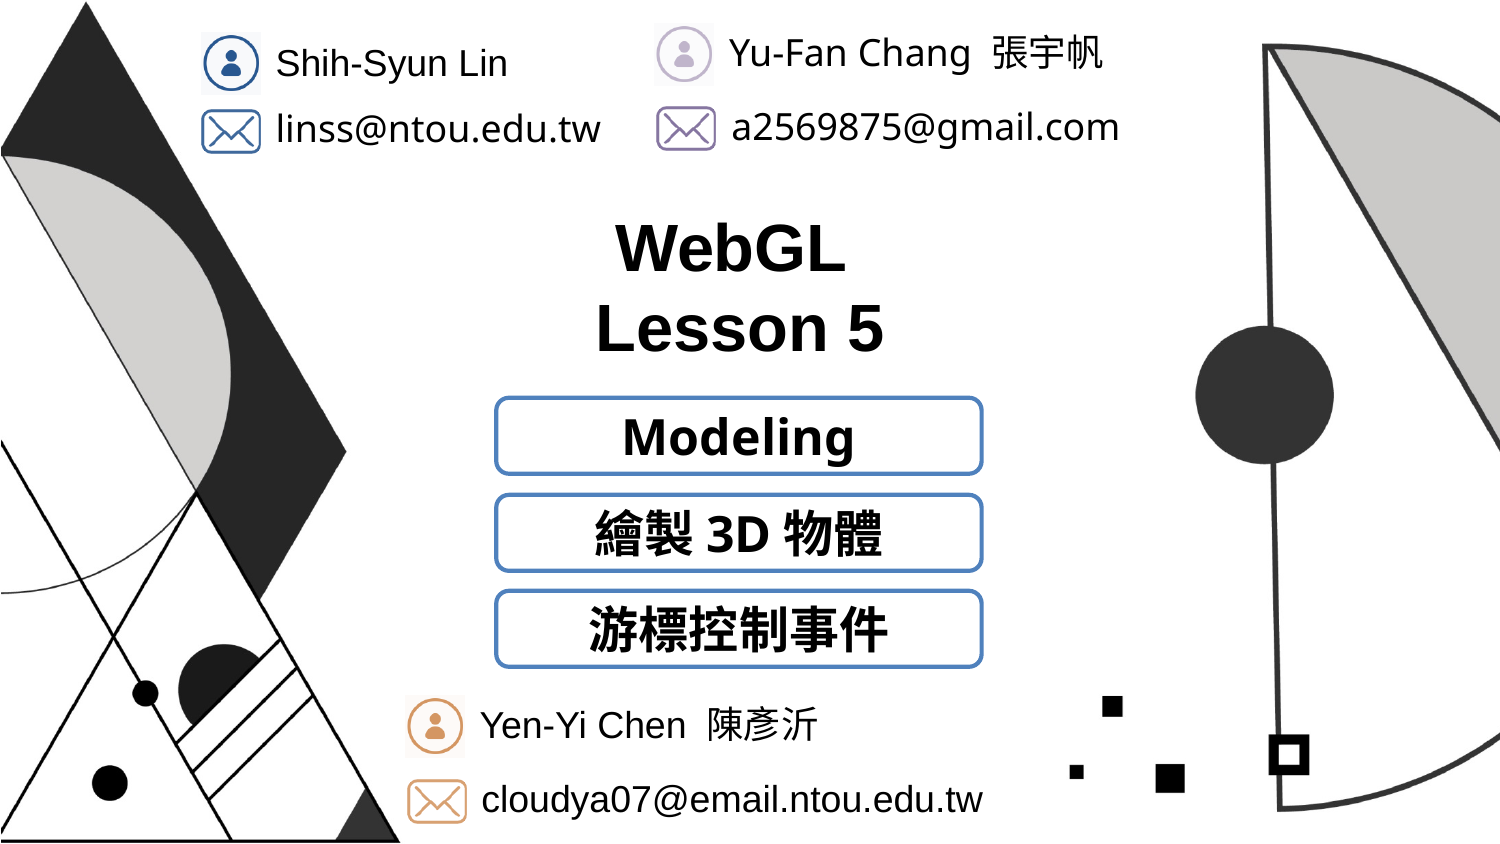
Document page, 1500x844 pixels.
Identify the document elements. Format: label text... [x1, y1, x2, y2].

text_box Modeling [496, 397, 982, 474]
text_box 繪製3D物體 [496, 494, 982, 571]
text_box 游標控制事件 [496, 590, 982, 667]
subtitle Shih-Syun Lin [260, 31, 554, 97]
text_box Yu-Fan Chang 張宇帆 [714, 21, 1171, 88]
subtitle cloudya07@email.ntou.edu.tw [466, 767, 1095, 834]
subtitle Yen-Yi Chen 陳彥沂 [464, 694, 993, 760]
title WebGL Lesson 5 [533, 194, 947, 376]
picture [1, 0, 1500, 844]
text_box a2569875@gmail.com [716, 95, 1345, 162]
text_box linss@ntou.edu.tw [260, 97, 732, 166]
